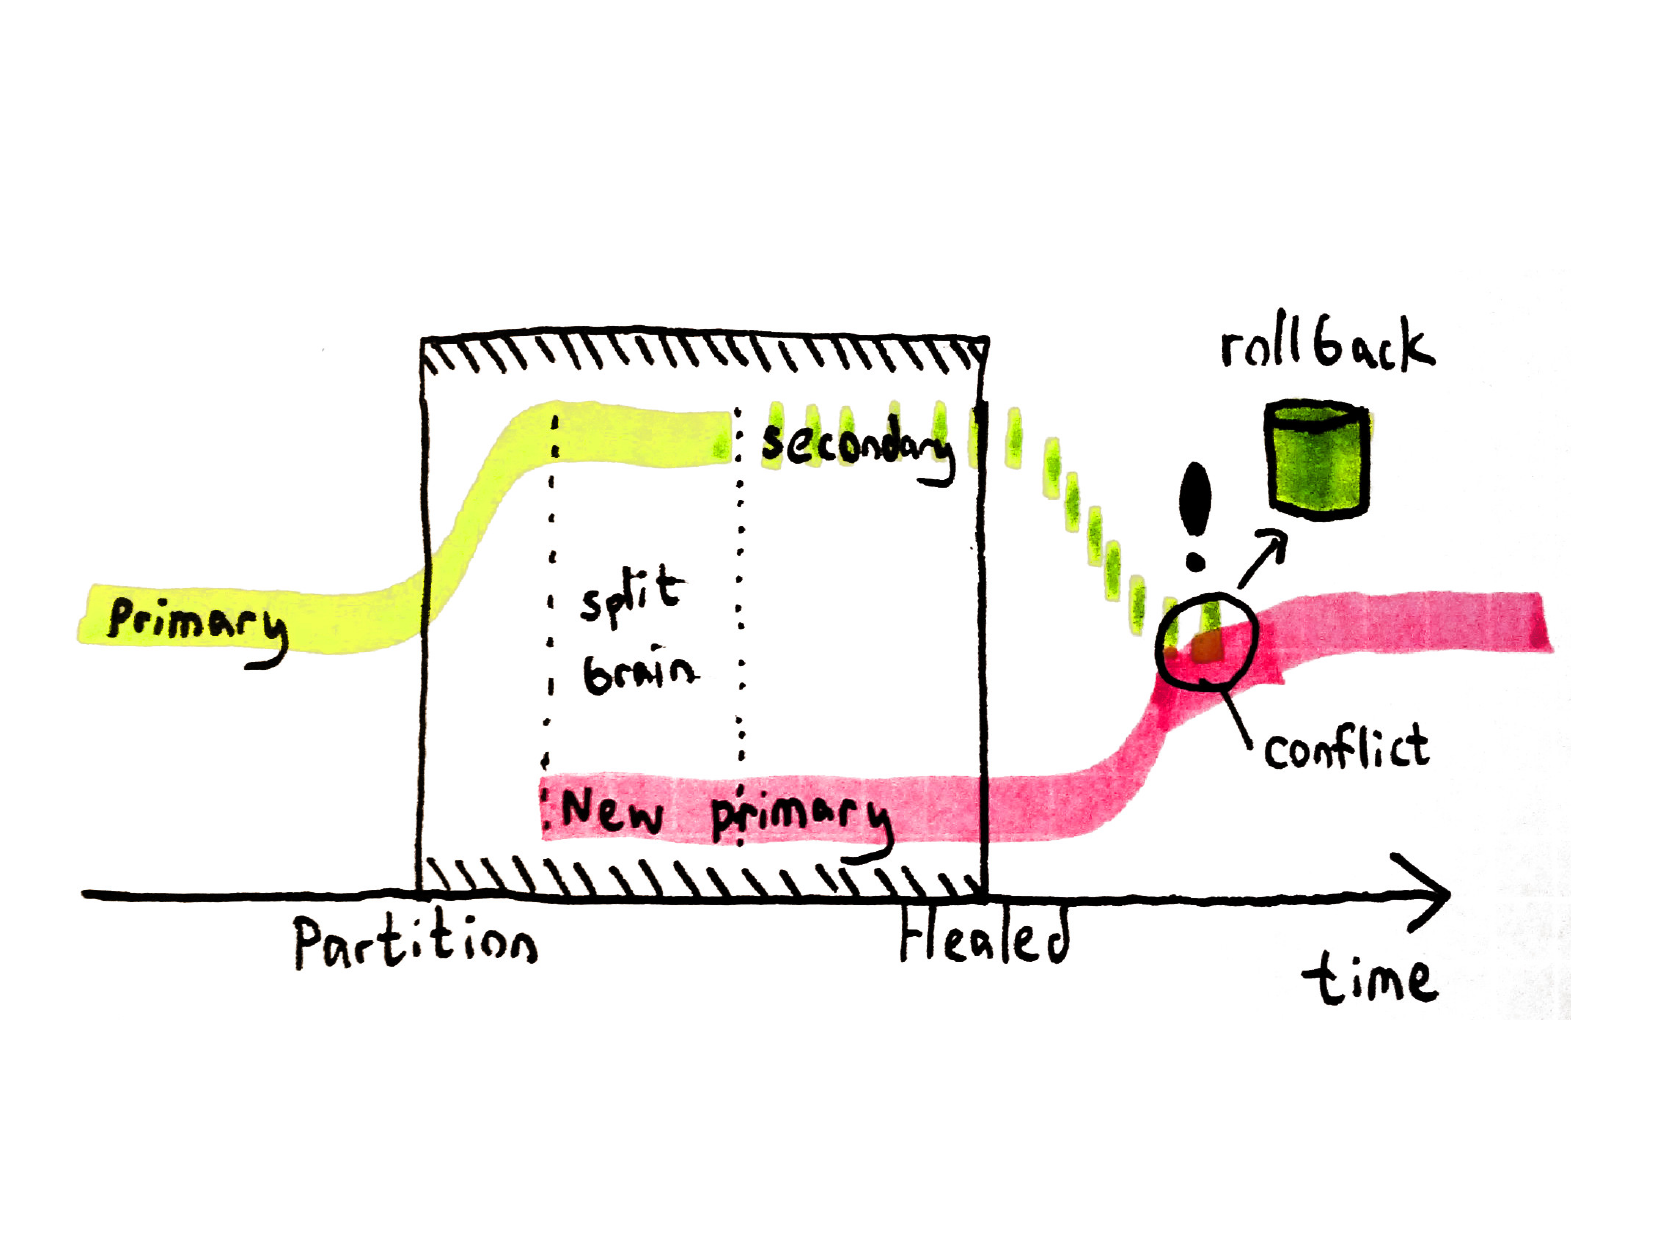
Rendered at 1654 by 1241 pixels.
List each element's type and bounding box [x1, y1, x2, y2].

picture [59, 269, 1571, 1021]
